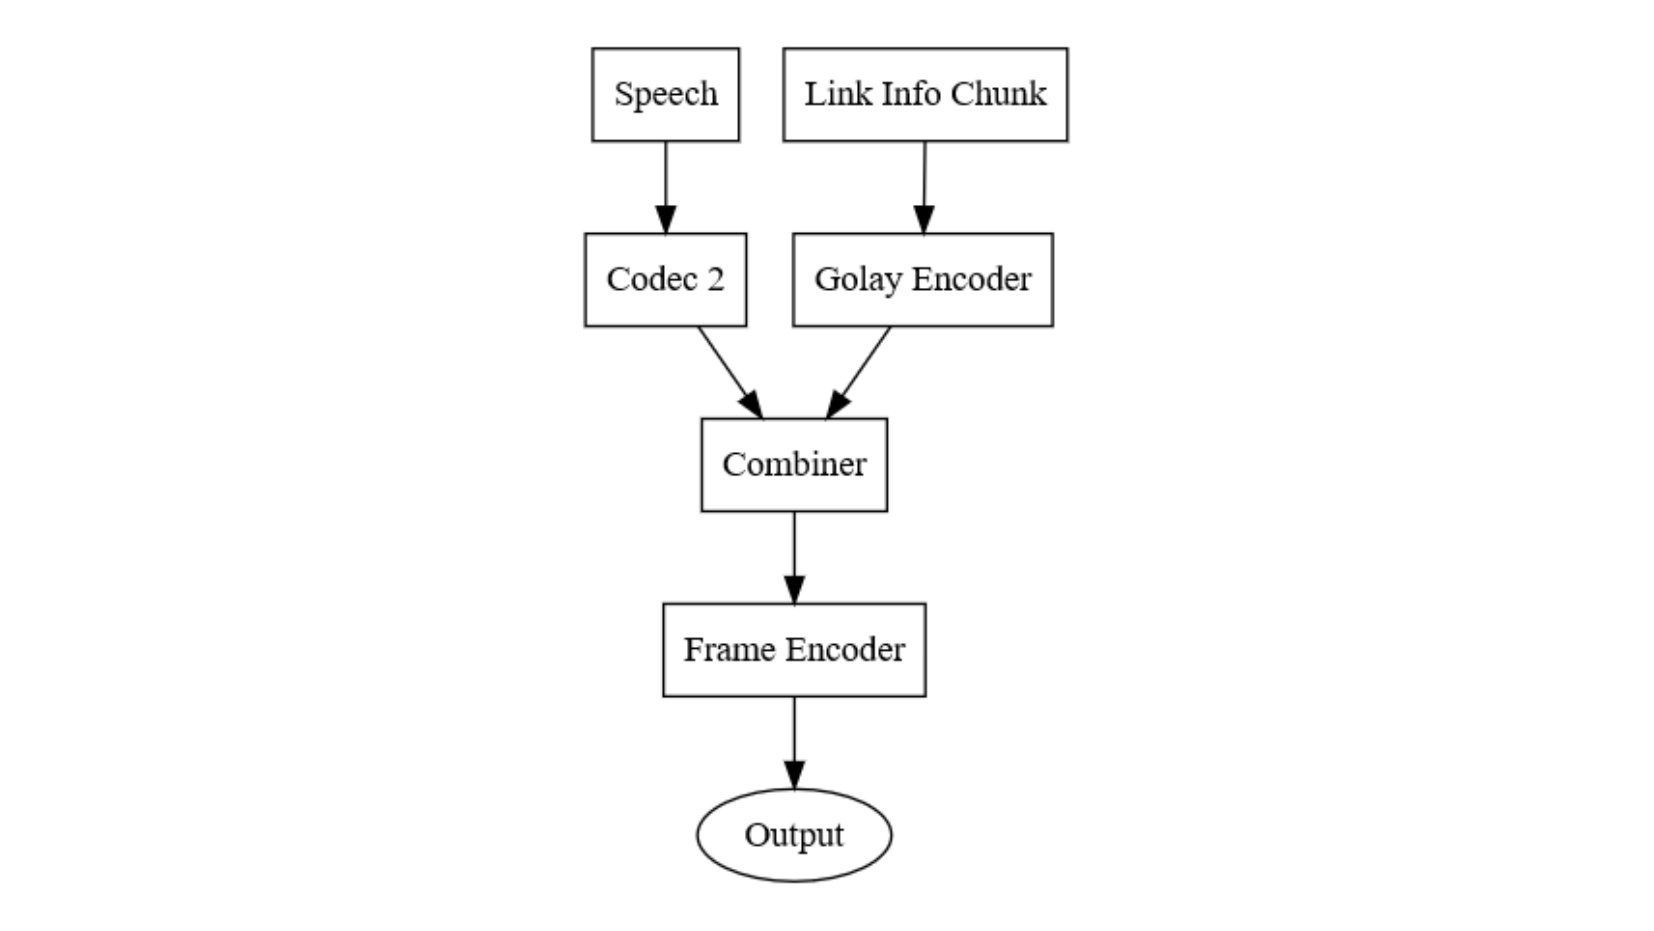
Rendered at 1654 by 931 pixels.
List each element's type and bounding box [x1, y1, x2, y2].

picture [576, 38, 1078, 893]
